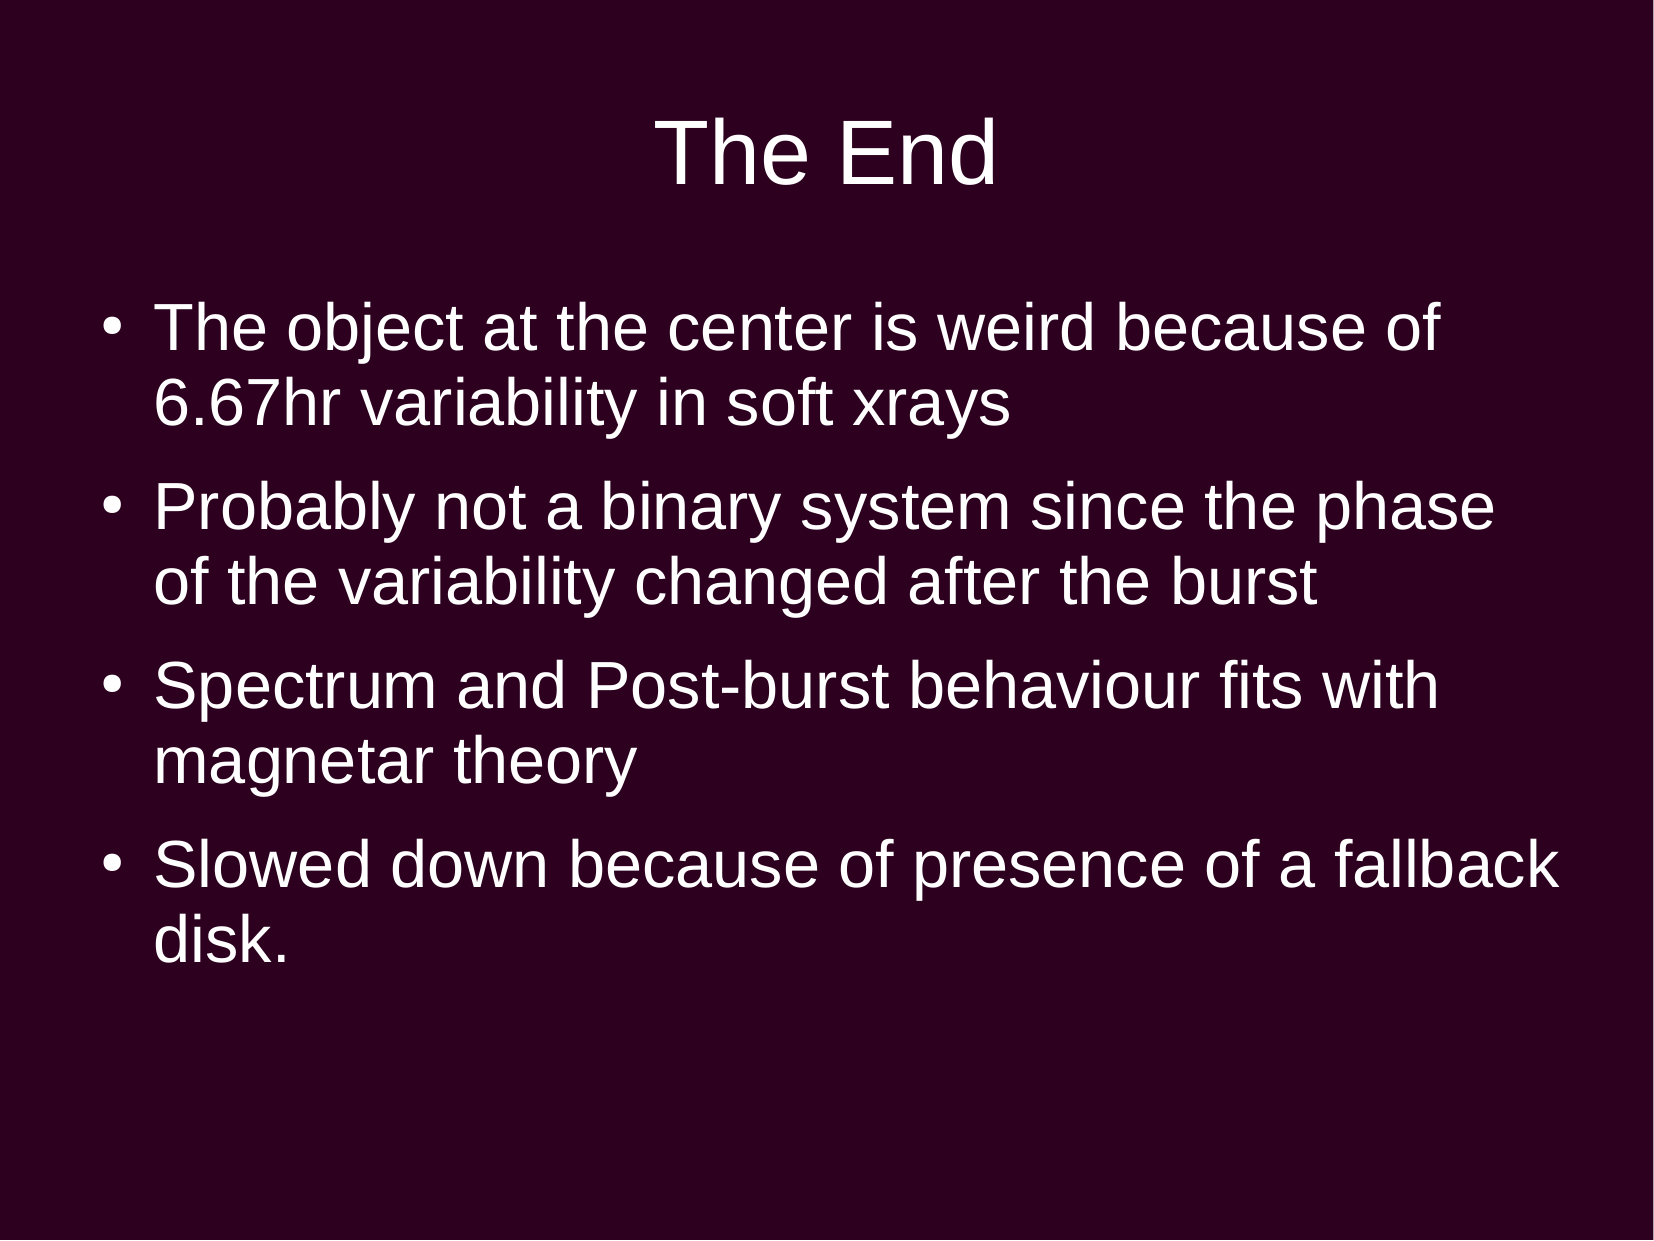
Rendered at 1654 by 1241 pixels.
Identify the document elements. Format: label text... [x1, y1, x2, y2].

title The End [82, 49, 1571, 257]
list The object at the center is weird because of 6.67hr variability in soft xrays Probably not a binary system since the phase of the variability changed after the burst Spectrum and Post-burst behaviour fits with magnetar theory Slowed down because of presence of a fallback disk. [82, 290, 1571, 1010]
